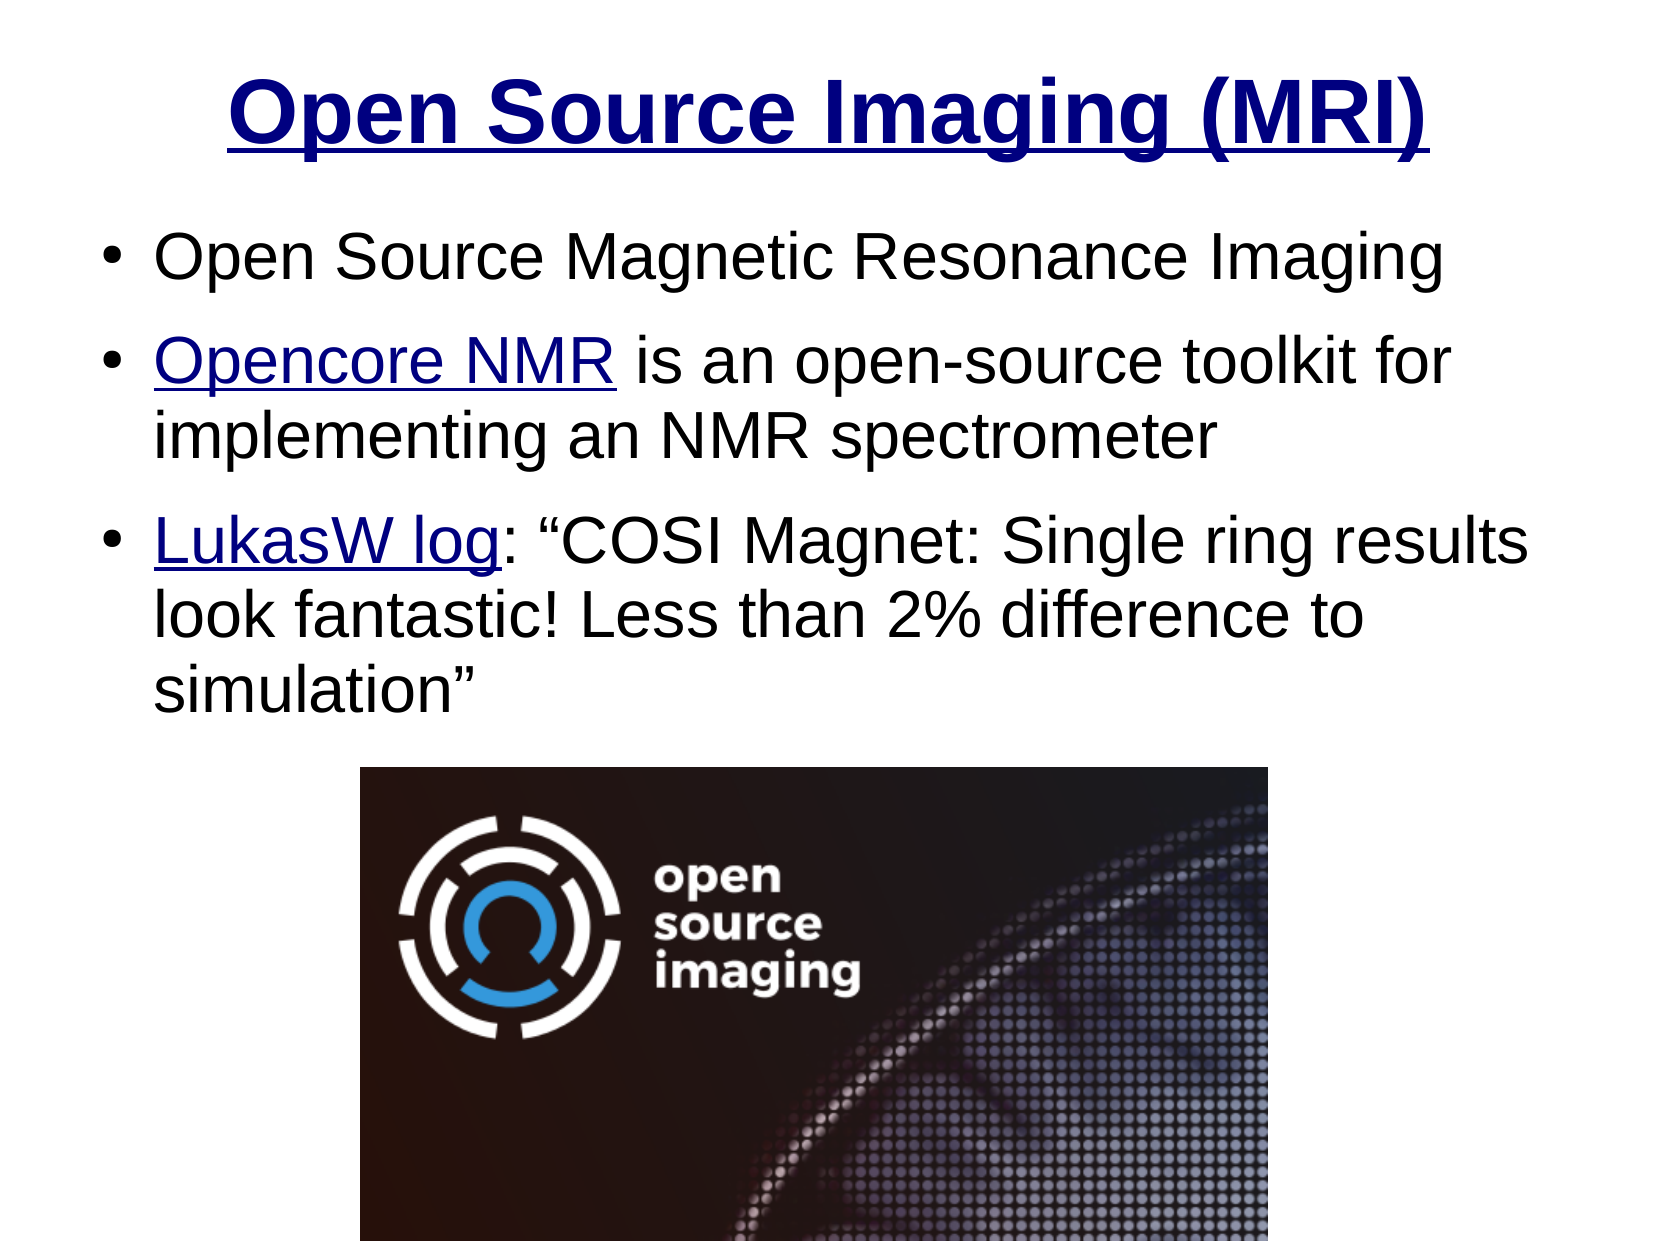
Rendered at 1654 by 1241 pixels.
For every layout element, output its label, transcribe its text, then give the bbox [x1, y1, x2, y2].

picture [360, 767, 1268, 1241]
title Open Source Imaging (MRI) [84, 8, 1573, 216]
list Open Source Magnetic Resonance Imaging Opencore NMR is an open-source toolkit for implementing an NMR spectrometer LukasW log: “COSI Magnet: Single ring results look fantastic! Less than 2% difference to simulation” [82, 219, 1571, 939]
